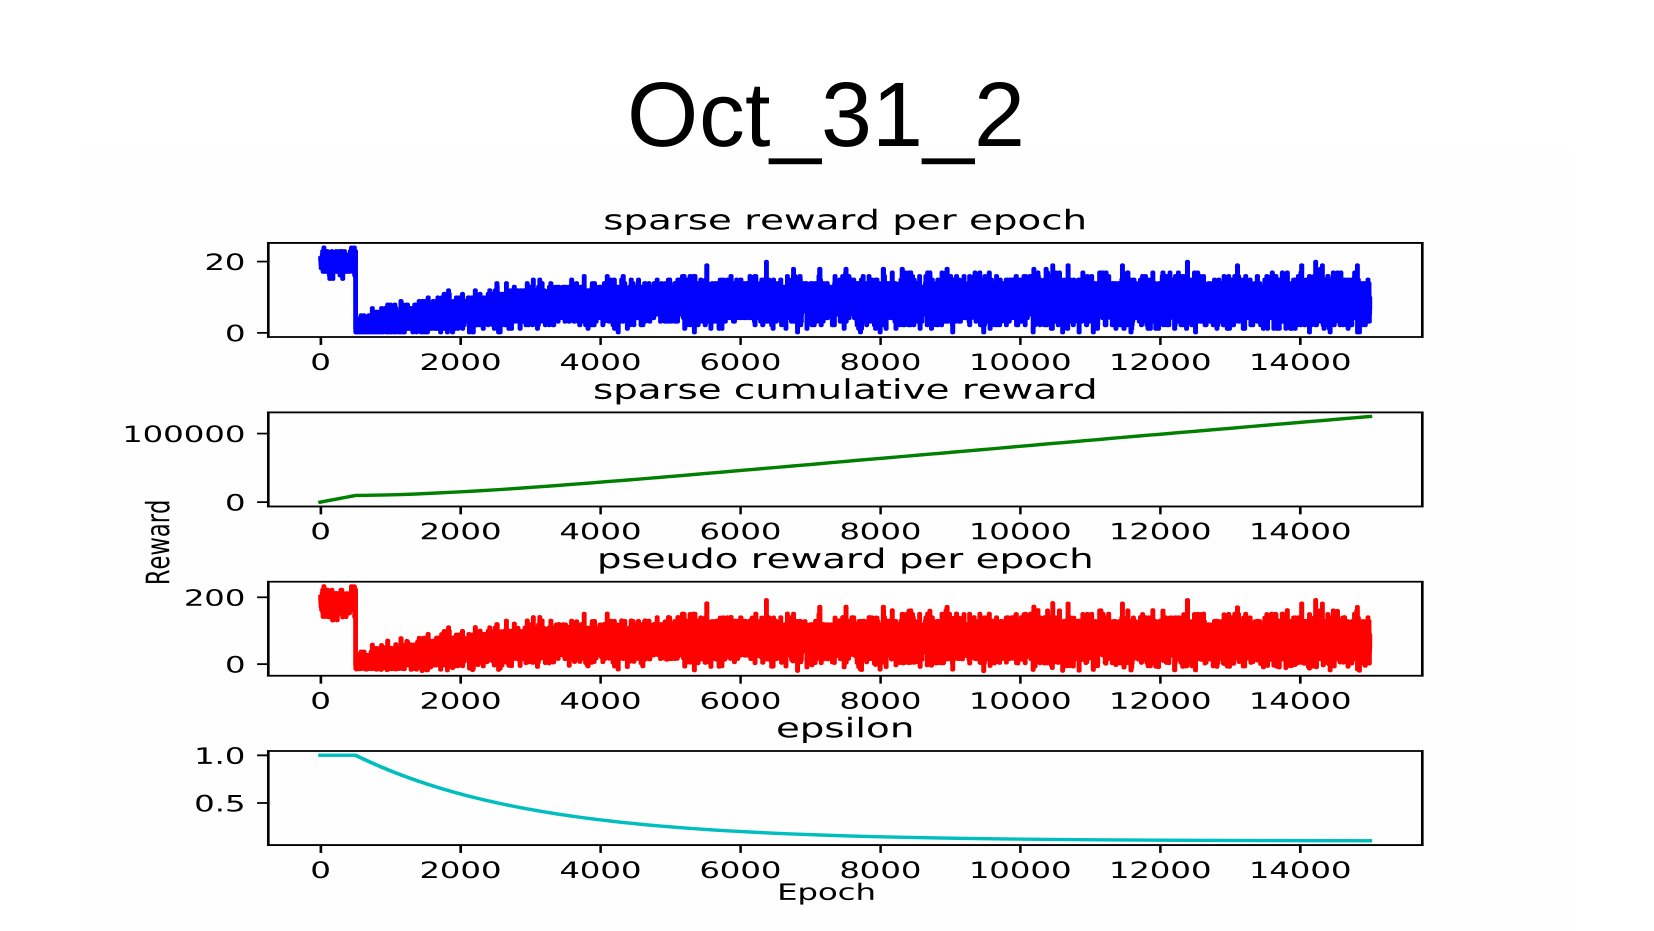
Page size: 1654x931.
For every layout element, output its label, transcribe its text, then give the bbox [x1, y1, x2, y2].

title Oct_31_2 [82, 37, 1571, 193]
picture [82, 193, 1571, 931]
